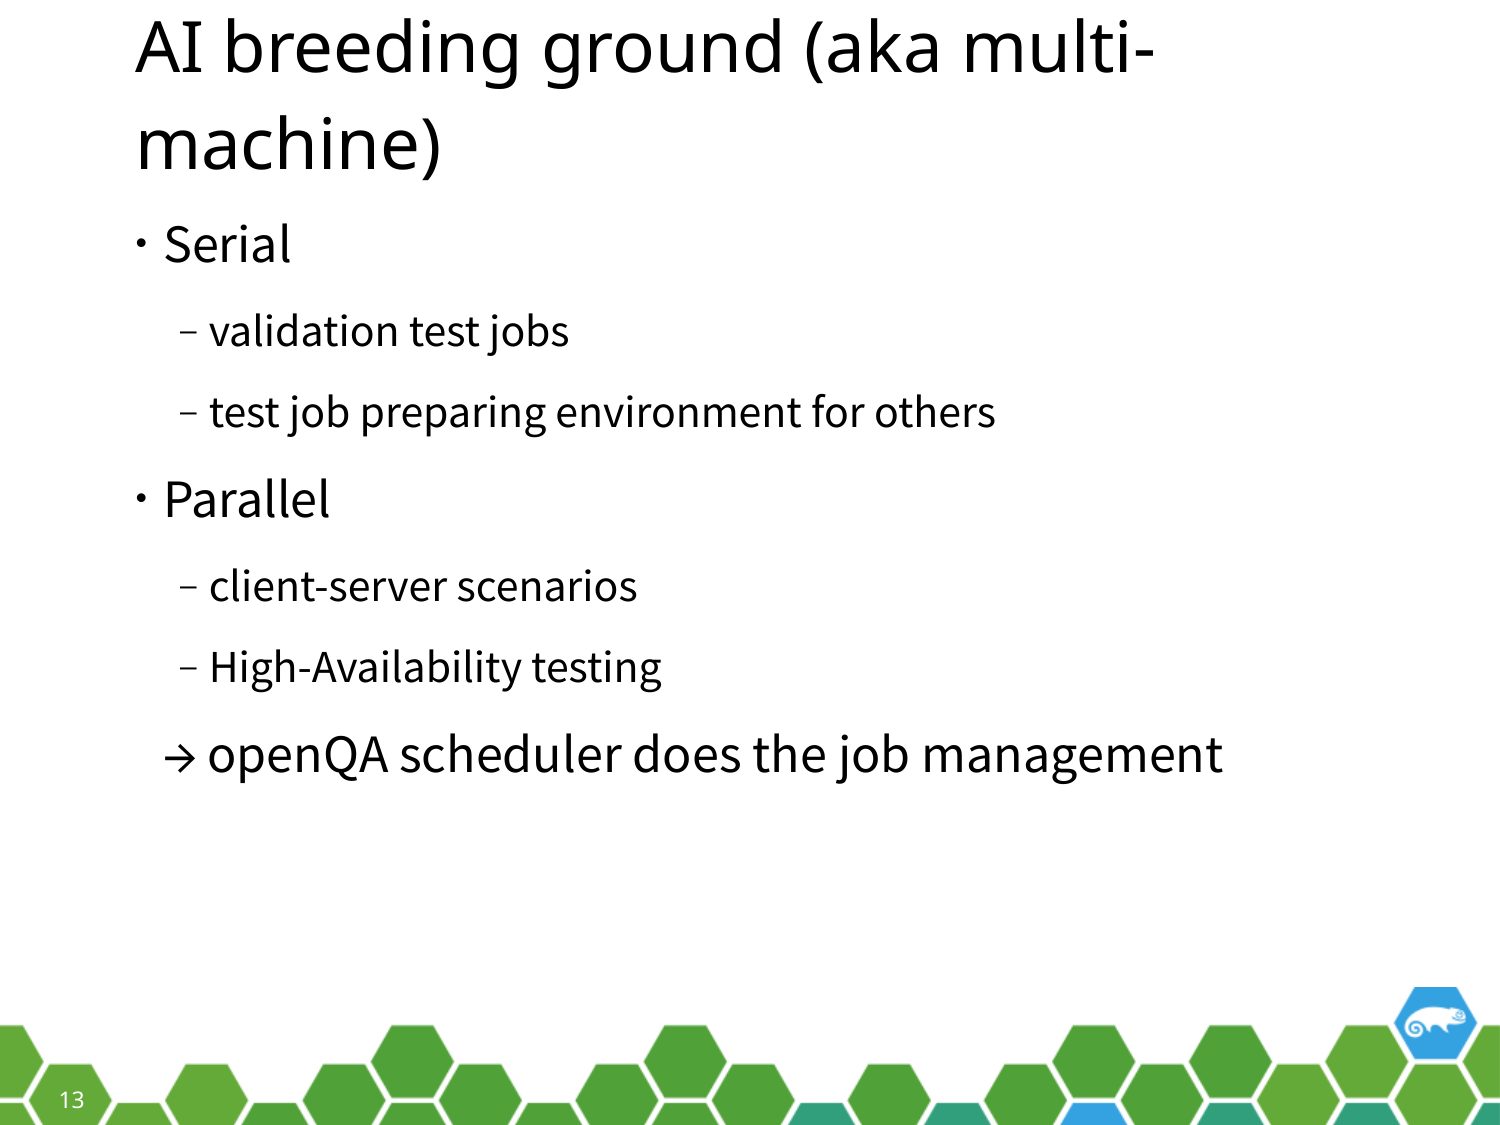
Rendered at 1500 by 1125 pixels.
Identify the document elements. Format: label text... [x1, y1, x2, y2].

title AI breeding ground (aka multi-machine) [135, 12, 1372, 175]
list Serial validation test jobs test job preparing environment for others Parallel client-server scenarios High-Availability testing → openQA scheduler does the job management [135, 208, 1372, 862]
picture [0, 987, 1500, 1125]
